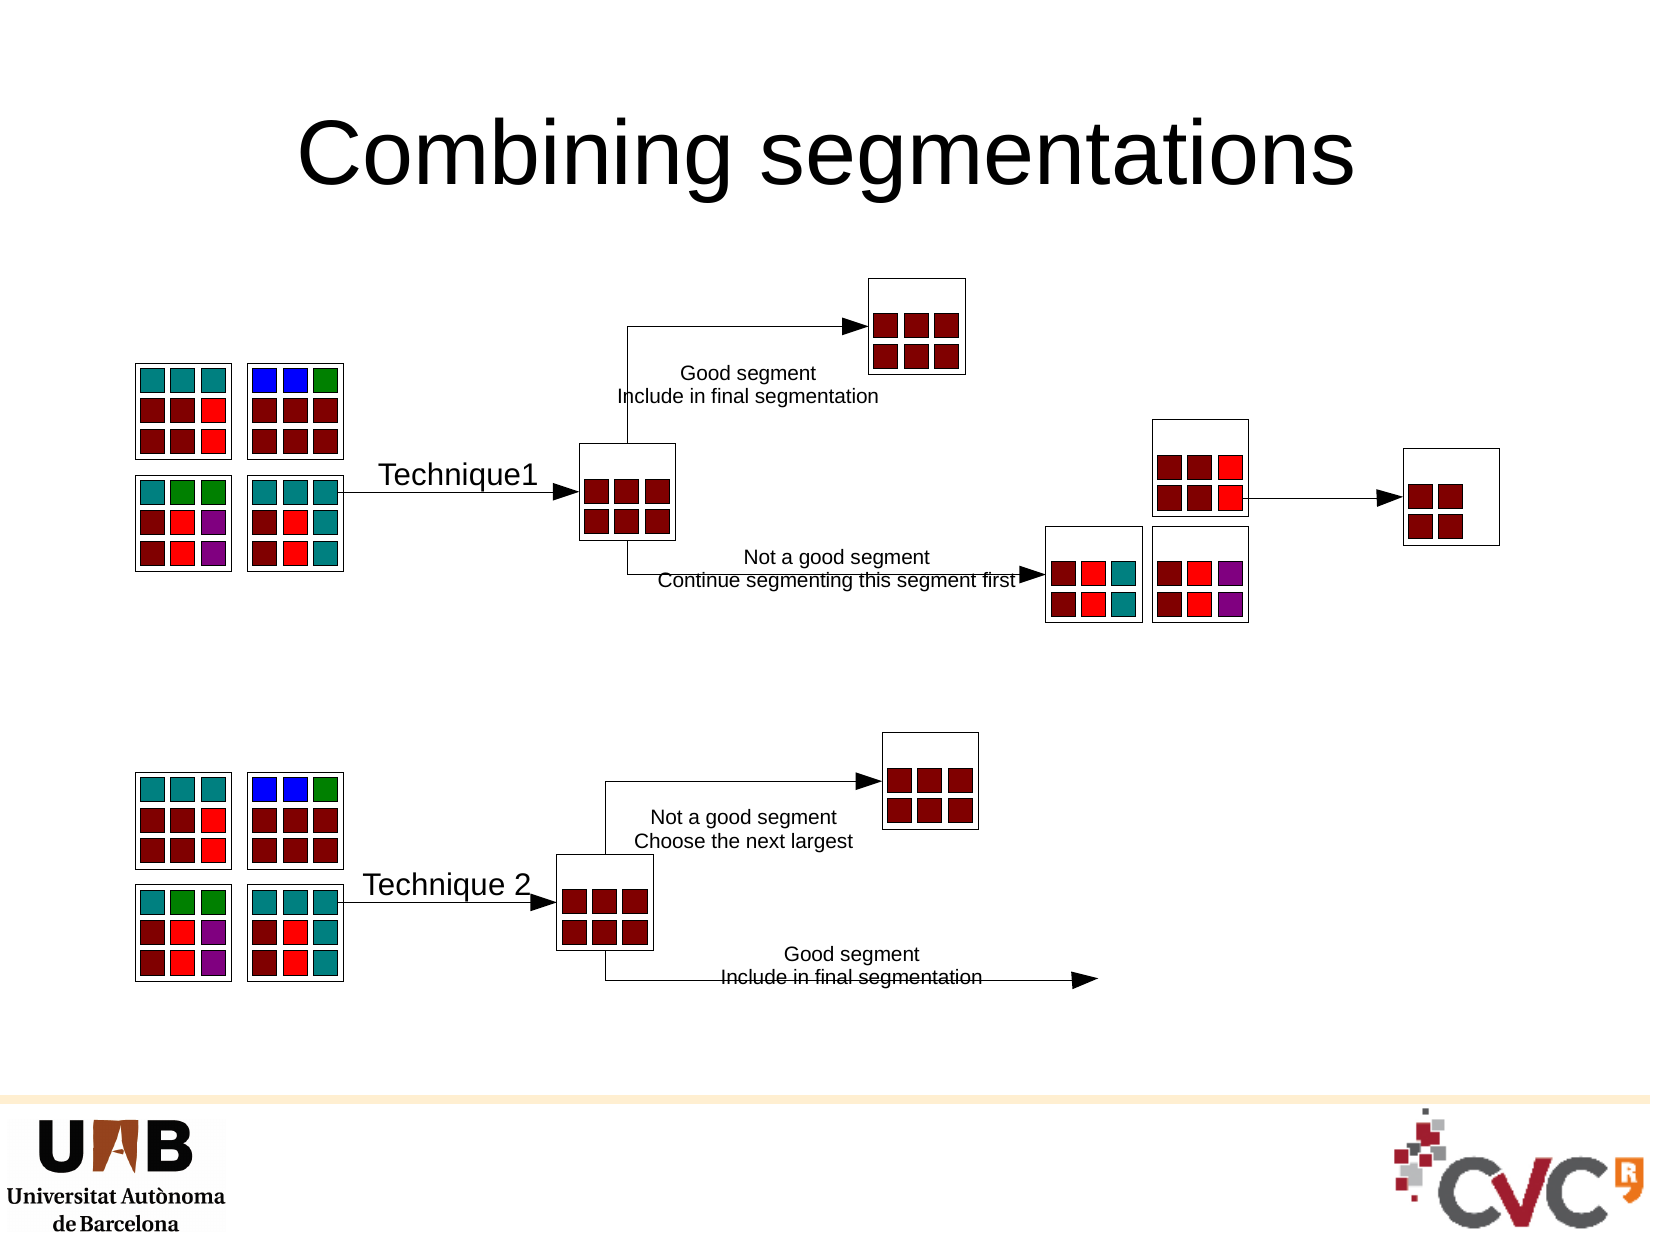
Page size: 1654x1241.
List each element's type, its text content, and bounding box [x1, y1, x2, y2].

text_box [252, 398, 277, 423]
text_box [201, 429, 226, 454]
text_box [584, 479, 609, 504]
text_box [313, 920, 338, 945]
text_box [170, 890, 195, 915]
text_box [140, 838, 165, 863]
text_box [201, 838, 226, 863]
text_box [140, 510, 165, 535]
text_box [252, 510, 277, 535]
text_box [1051, 561, 1076, 586]
text_box [1081, 561, 1106, 586]
text_box [170, 950, 195, 976]
text_box [1218, 455, 1243, 480]
text_box [313, 429, 338, 454]
text_box [283, 368, 308, 393]
text_box [614, 509, 639, 534]
text_box [140, 920, 165, 945]
text_box [948, 798, 973, 823]
text_box [170, 398, 195, 423]
text_box [645, 509, 670, 534]
text_box [283, 808, 308, 833]
text_box [1051, 592, 1076, 617]
text_box [584, 509, 609, 534]
text_box [201, 480, 226, 505]
text_box [1187, 455, 1212, 480]
text_box [140, 480, 165, 505]
text_box [1218, 485, 1243, 511]
text_box [934, 313, 959, 338]
text_box [1187, 485, 1212, 511]
text_box [283, 510, 308, 535]
text_box [283, 480, 308, 505]
text_box [170, 429, 195, 454]
text_box [140, 777, 165, 802]
text_box [1438, 514, 1463, 539]
text_box [140, 368, 165, 393]
text_box [645, 479, 670, 504]
text_box [252, 777, 277, 802]
text_box [201, 541, 226, 566]
text_box [592, 889, 617, 914]
text_box [252, 541, 277, 566]
text_box [904, 344, 929, 369]
text_box [887, 798, 912, 823]
picture [1393, 1107, 1650, 1235]
text_box [873, 313, 898, 338]
text_box [201, 920, 226, 945]
text_box [313, 541, 338, 566]
text_box [283, 777, 308, 802]
text_box [622, 920, 648, 945]
text_box [140, 808, 165, 833]
text_box [201, 368, 226, 393]
text_box [140, 890, 165, 915]
text_box [313, 808, 338, 833]
text_box [283, 920, 308, 945]
text_box [201, 950, 226, 976]
text_box [283, 398, 308, 423]
text_box [252, 368, 277, 393]
text_box [1438, 484, 1463, 509]
text_box [917, 798, 942, 823]
text_box [252, 480, 277, 505]
text_box [1157, 485, 1182, 511]
text_box [1218, 561, 1243, 586]
text_box [140, 950, 165, 976]
text_box [252, 920, 277, 945]
text_box [140, 429, 165, 454]
text_box [170, 480, 195, 505]
text_box [201, 510, 226, 535]
text_box [140, 541, 165, 566]
text_box [313, 398, 338, 423]
text_box [904, 313, 929, 338]
picture [7, 1119, 226, 1232]
text_box [1408, 514, 1433, 539]
text_box [1157, 592, 1182, 617]
text_box [313, 368, 338, 393]
text_box [170, 541, 195, 566]
text_box [283, 429, 308, 454]
text_box [622, 889, 648, 914]
text_box [313, 838, 338, 863]
text_box [252, 890, 277, 915]
text_box [562, 920, 587, 945]
text_box [1408, 484, 1433, 509]
text_box [1157, 455, 1182, 480]
text_box [201, 398, 226, 423]
text_box [283, 950, 308, 976]
text_box [313, 480, 338, 505]
text_box [140, 398, 165, 423]
text_box [283, 890, 308, 915]
text_box [252, 950, 277, 976]
text_box [934, 344, 959, 369]
text_box [873, 344, 898, 369]
text_box [313, 950, 338, 976]
text_box [283, 838, 308, 863]
text_box [252, 808, 277, 833]
text_box [562, 889, 587, 914]
text_box [1218, 592, 1243, 617]
text_box [313, 890, 338, 915]
text_box [592, 920, 617, 945]
text_box [1111, 592, 1136, 617]
text_box [313, 777, 338, 802]
text_box [201, 890, 226, 915]
text_box [170, 920, 195, 945]
text_box [1187, 561, 1212, 586]
text_box [170, 510, 195, 535]
text_box [1081, 592, 1106, 617]
text_box [1111, 561, 1136, 586]
title Combining segmentations [82, 56, 1571, 250]
text_box [170, 777, 195, 802]
text_box [252, 429, 277, 454]
text_box [201, 808, 226, 833]
text_box [170, 838, 195, 863]
text_box [313, 510, 338, 535]
text_box [170, 808, 195, 833]
text_box [917, 768, 942, 793]
text_box [887, 768, 912, 793]
text_box [283, 541, 308, 566]
text_box [1157, 561, 1182, 586]
text_box [614, 479, 639, 504]
text_box [201, 777, 226, 802]
text_box [948, 768, 973, 793]
text_box [1187, 592, 1212, 617]
text_box [170, 368, 195, 393]
text_box [252, 838, 277, 863]
